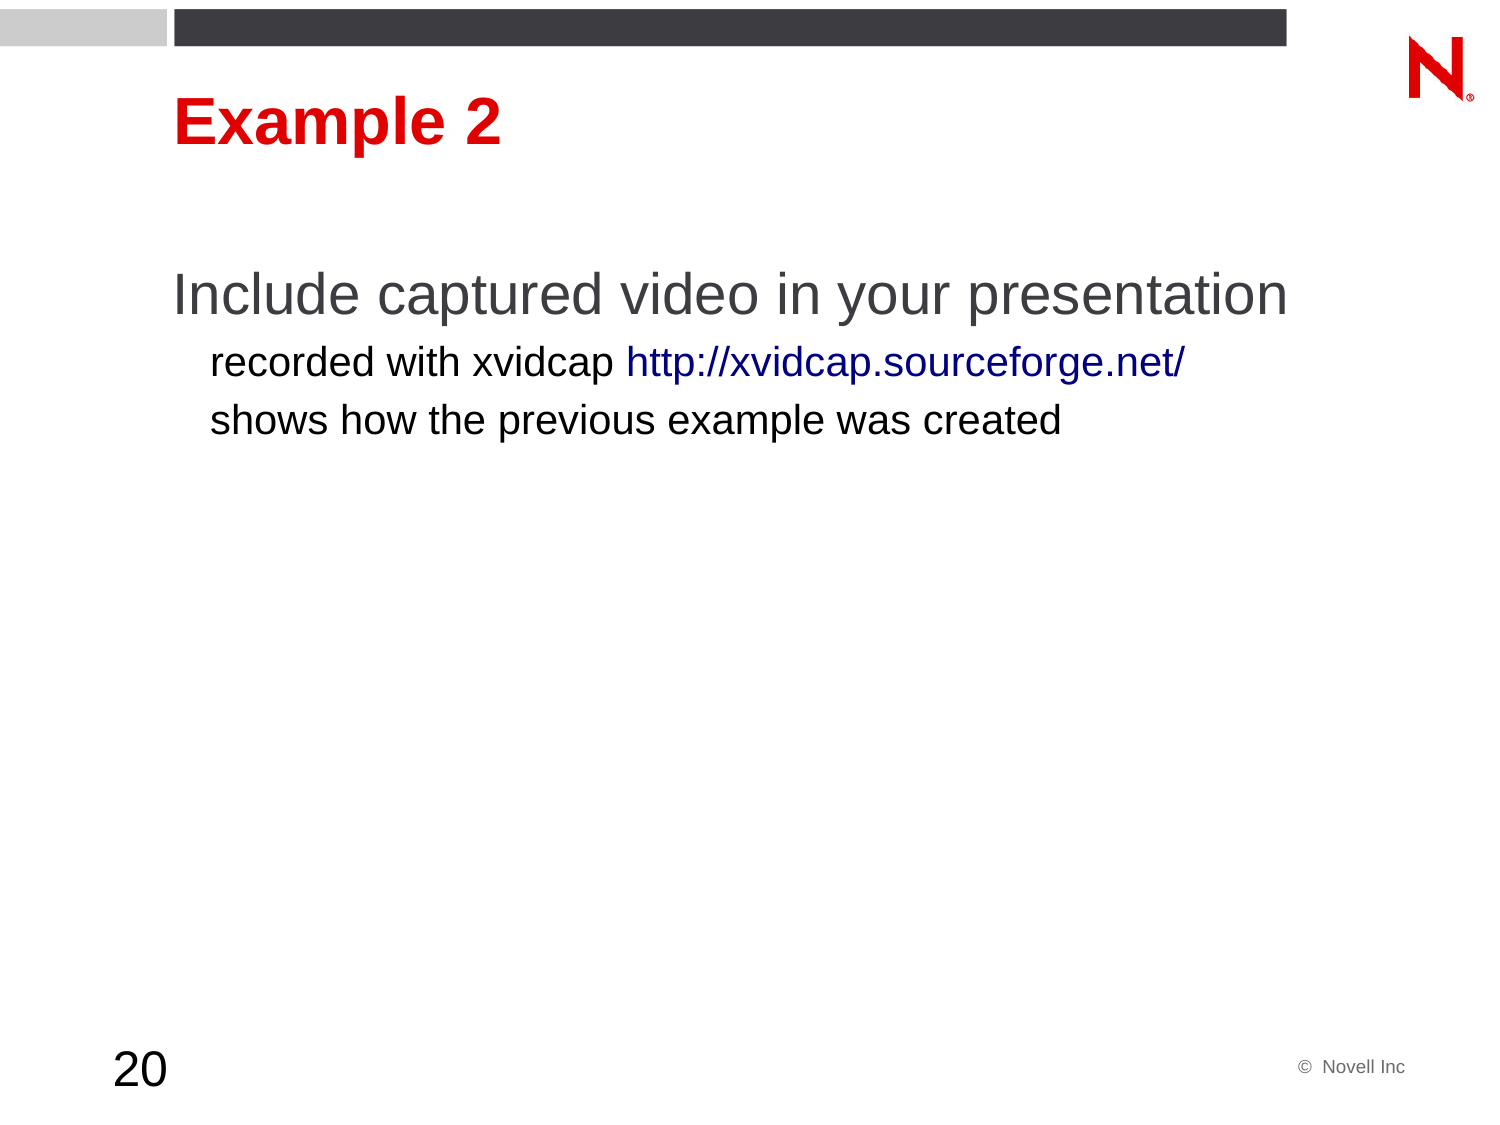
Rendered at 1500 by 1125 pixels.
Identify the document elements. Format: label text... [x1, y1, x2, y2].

list Include captured video in your presentation recorded with xvidcap http://xvidcap.sourceforge.net/ shows how the previous example was created [172, 246, 1413, 977]
title Example 2 [173, 41, 1395, 205]
picture [1404, 32, 1477, 105]
